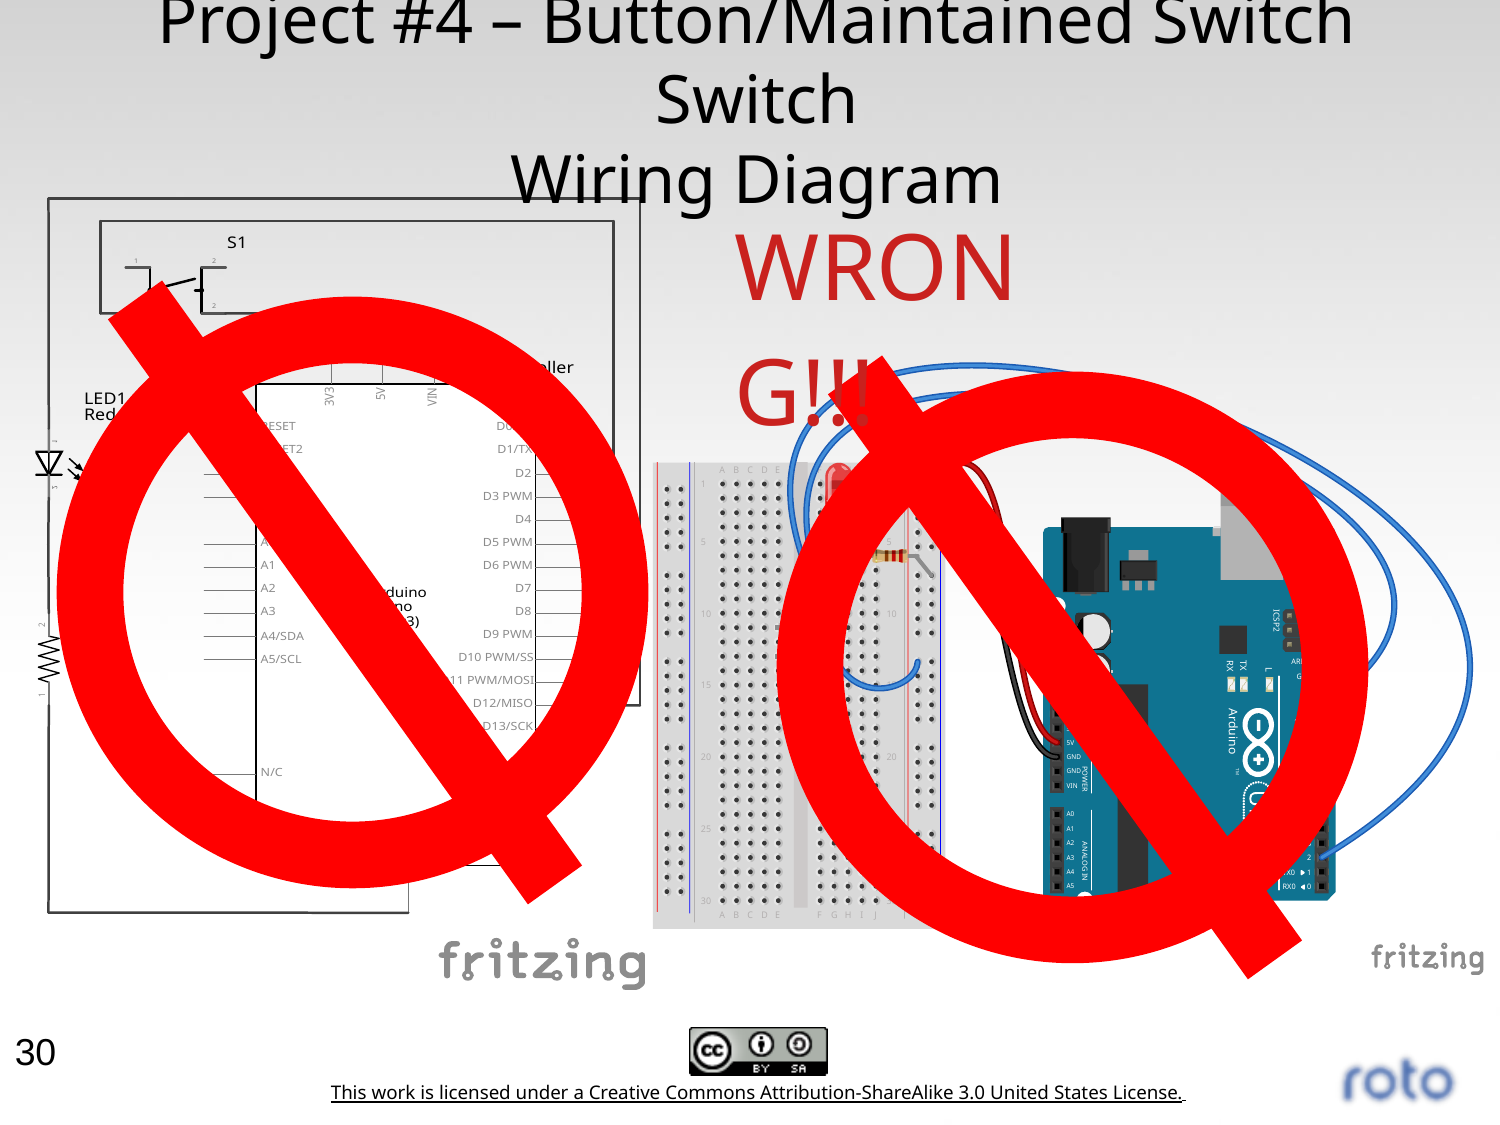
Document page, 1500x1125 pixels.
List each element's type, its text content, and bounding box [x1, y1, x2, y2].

picture [685, 191, 704, 199]
title Project #4 – Button/Maintained Switch Switch Wiring Diagram [75, 2, 1441, 191]
picture [808, 191, 825, 195]
picture [953, 191, 969, 195]
picture [889, 191, 907, 195]
picture [913, 191, 930, 195]
picture [936, 191, 947, 195]
picture [745, 191, 768, 195]
picture [871, 191, 883, 195]
text_box WRONG!!! [720, 195, 1066, 330]
picture [0, 0, 1500, 1125]
picture [846, 191, 865, 195]
picture [975, 191, 992, 195]
picture [831, 191, 841, 195]
picture [773, 191, 788, 195]
